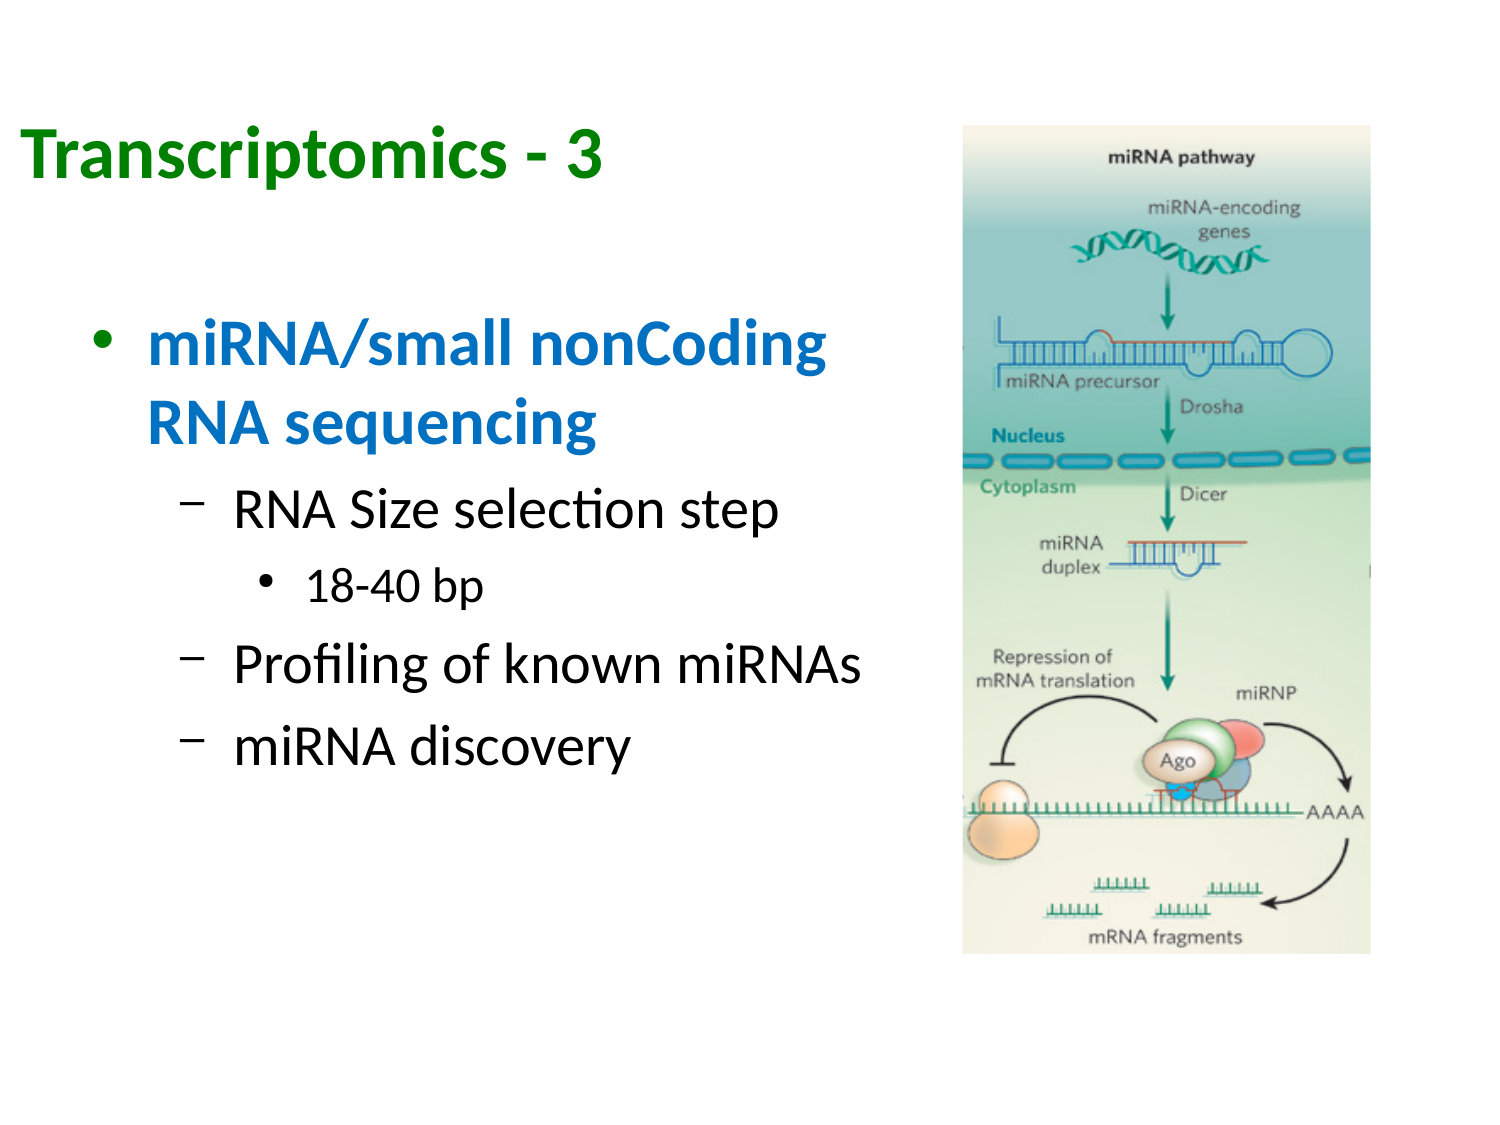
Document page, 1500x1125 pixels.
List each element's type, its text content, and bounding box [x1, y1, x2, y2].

title Transcriptomics - 3 [5, 54, 894, 243]
list miRNA/small nonCoding RNA sequencing RNA Size selection step 18-40 bp Profiling of known miRNAs miRNA discovery [76, 290, 916, 823]
picture [962, 125, 1371, 954]
